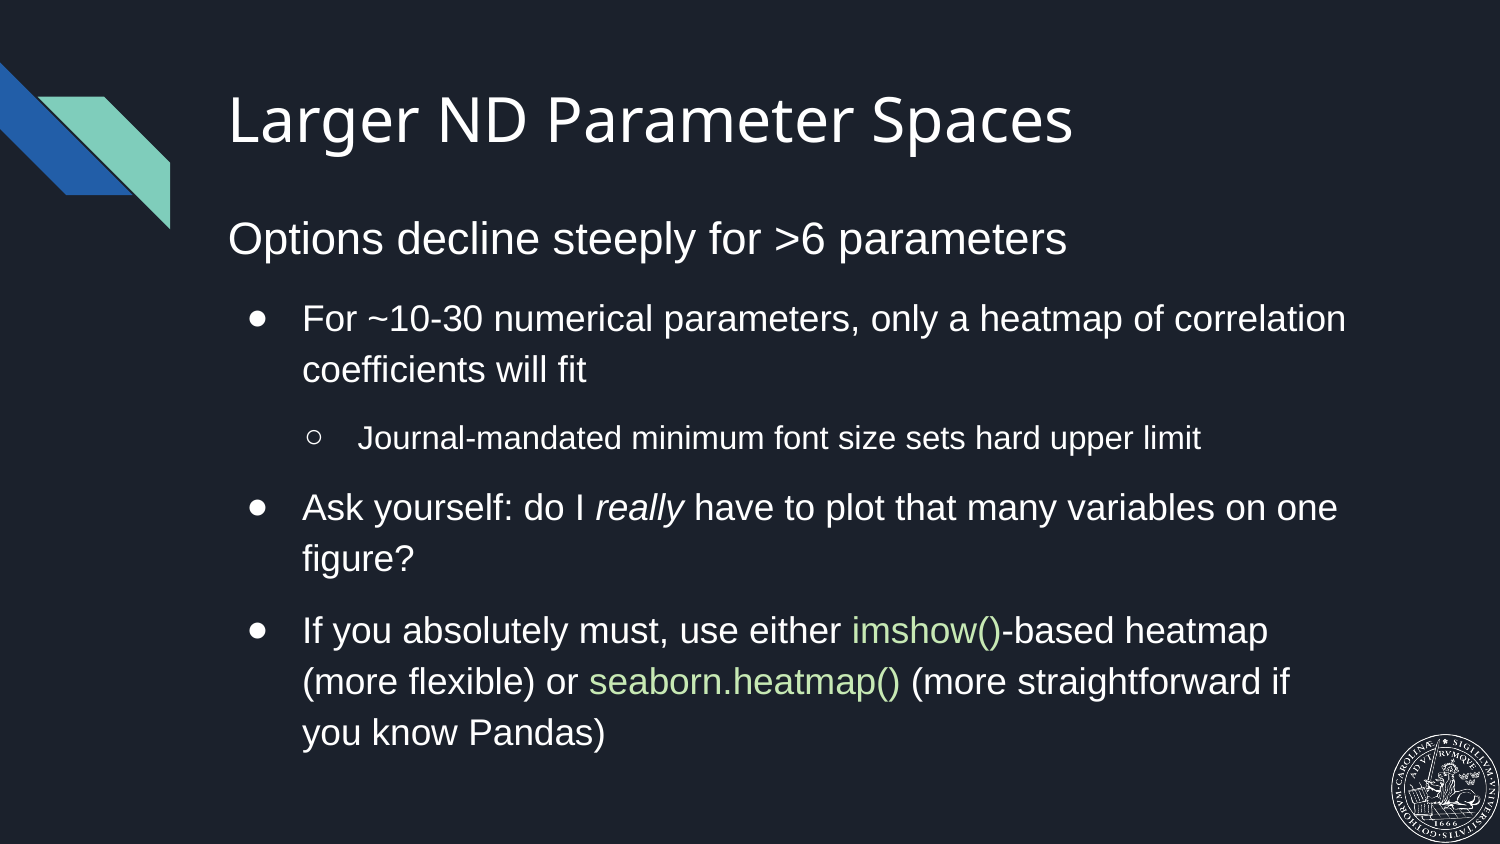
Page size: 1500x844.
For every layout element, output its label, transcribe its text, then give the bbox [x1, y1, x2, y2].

list Options decline steeply for >6 parameters For ~10-30 numerical parameters, only a heatmap of correlation coefficients will fit Journal-mandated minimum font size sets hard upper limit Ask yourself: do I really have to plot that many variables on one figure? If you absolutely must, use either imshow()-based heatmap (more flexible) or seaborn.heatmap() (more straightforward if you know Pandas) [212, 185, 1368, 768]
picture [1382, 724, 1500, 844]
title Larger ND Parameter Spaces [212, 64, 1368, 185]
